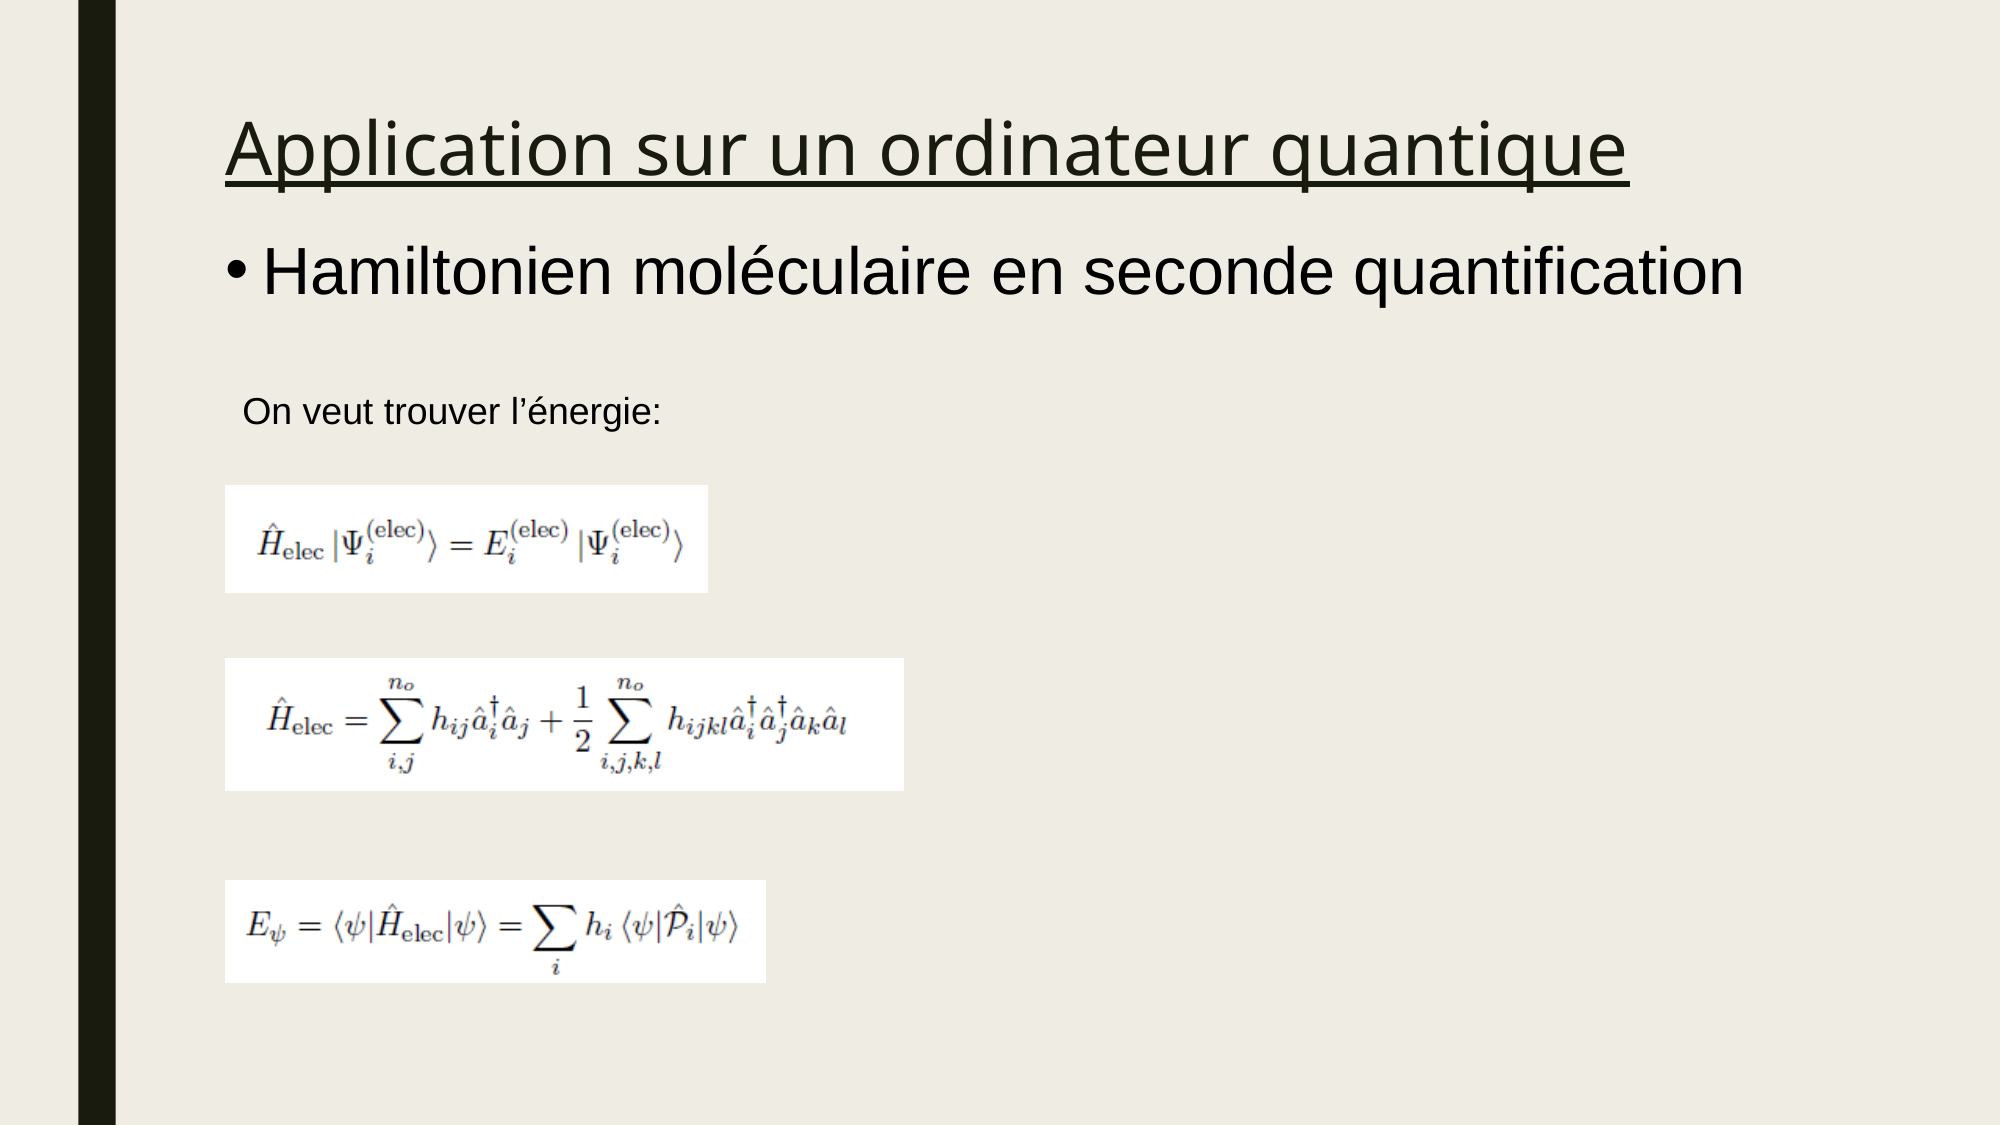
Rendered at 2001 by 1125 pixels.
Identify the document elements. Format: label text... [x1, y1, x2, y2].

text_box On veut trouver l’énergie: [227, 379, 678, 440]
picture [225, 880, 766, 983]
picture [225, 485, 708, 593]
subtitle Hamiltonien moléculaire en seconde quantification [225, 226, 1800, 319]
picture [225, 658, 904, 791]
text_box Application sur un ordinateur quantique [225, 112, 1800, 226]
